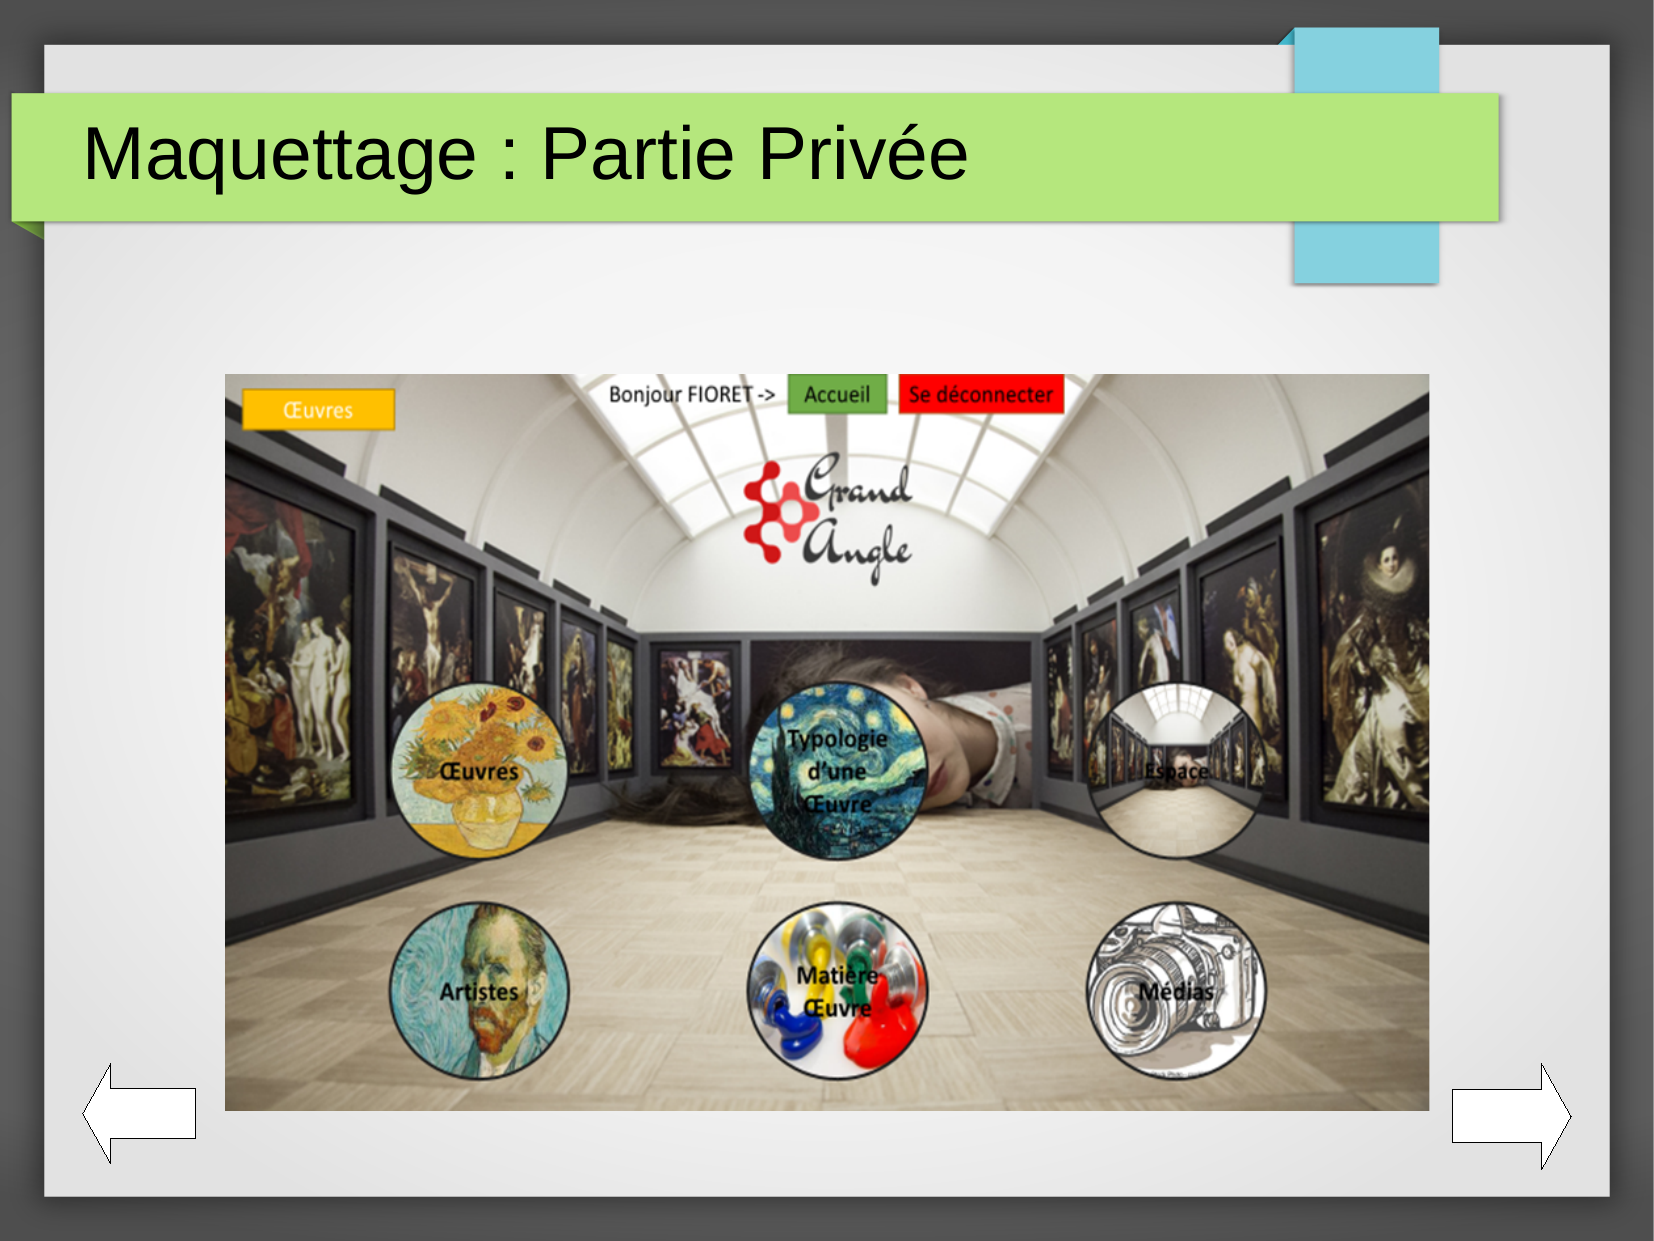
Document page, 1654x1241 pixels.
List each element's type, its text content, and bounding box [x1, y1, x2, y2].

text_box [1452, 1063, 1572, 1170]
picture [0, 0, 1654, 1241]
title Maquettage : Partie Privée [82, 94, 1264, 213]
text_box [82, 1063, 196, 1164]
